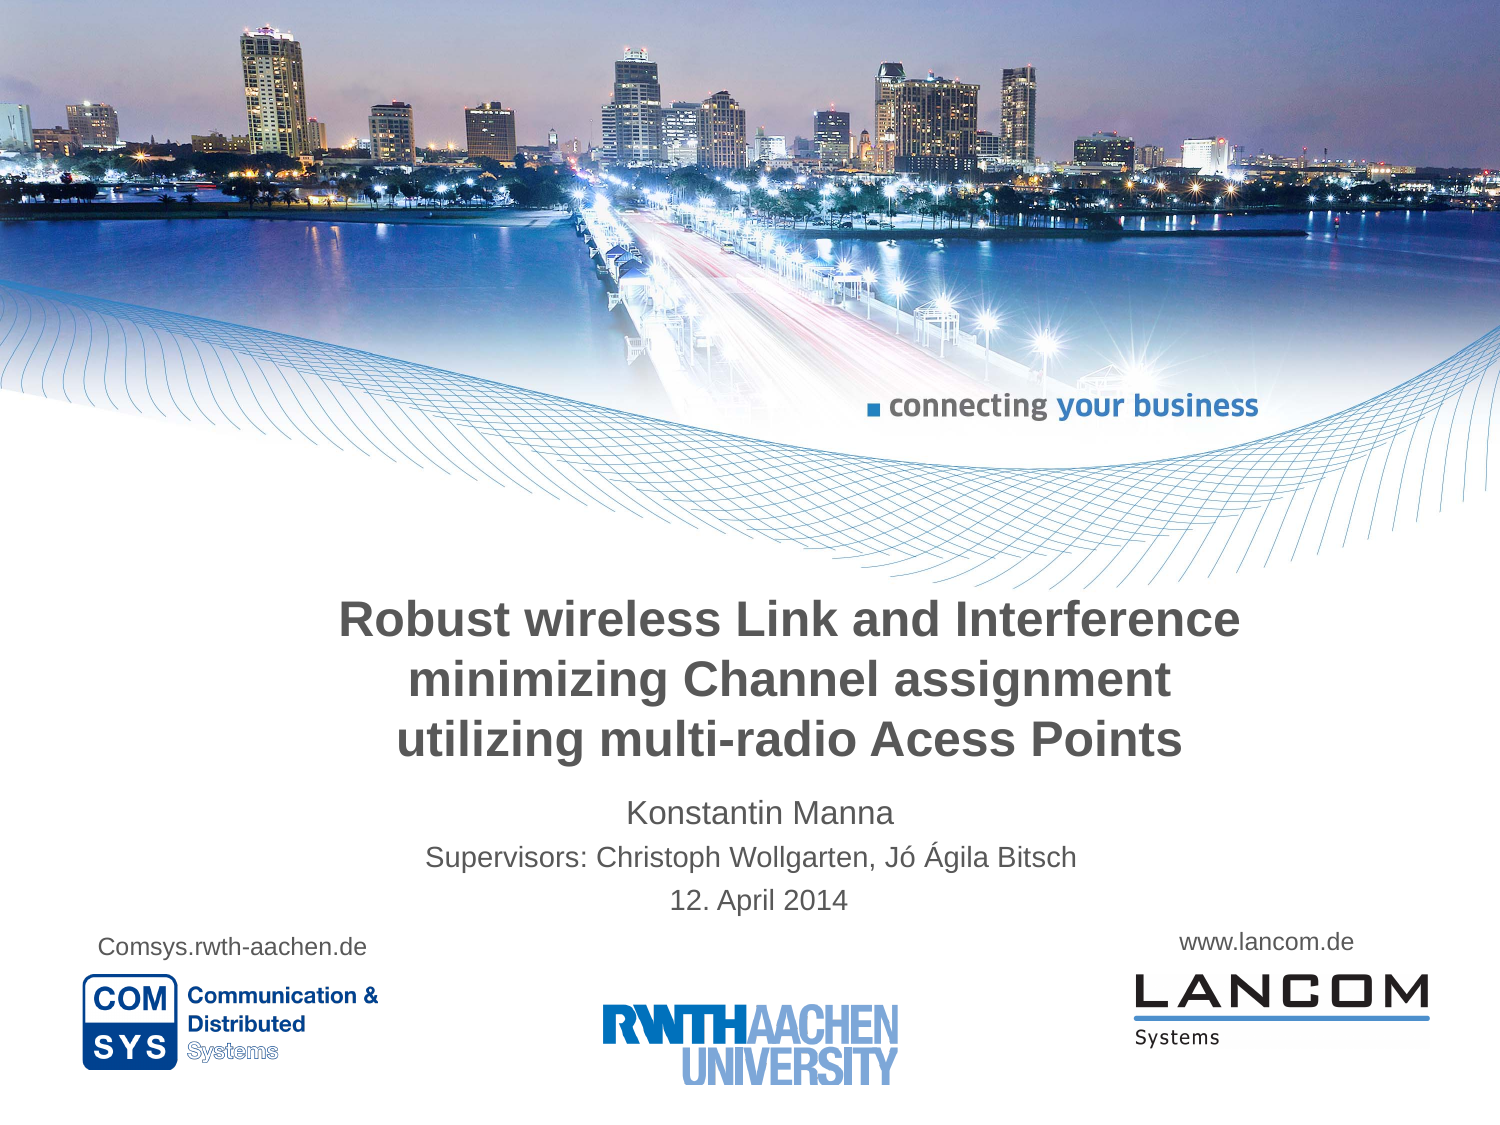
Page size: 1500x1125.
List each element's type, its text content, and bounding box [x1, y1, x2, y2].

picture [0, 0, 1500, 708]
text_box Supervisors: Christoph Wollgarten, Jó Ágila Bitsch [425, 838, 1111, 886]
subtitle Robust wireless Link and Interference minimizing Channel assignment utilizing multi-radio Acess Points [305, 579, 1275, 792]
text_box Konstantin Manna [625, 791, 983, 838]
picture [1133, 974, 1430, 1049]
list 12. April 2014 [654, 886, 922, 930]
